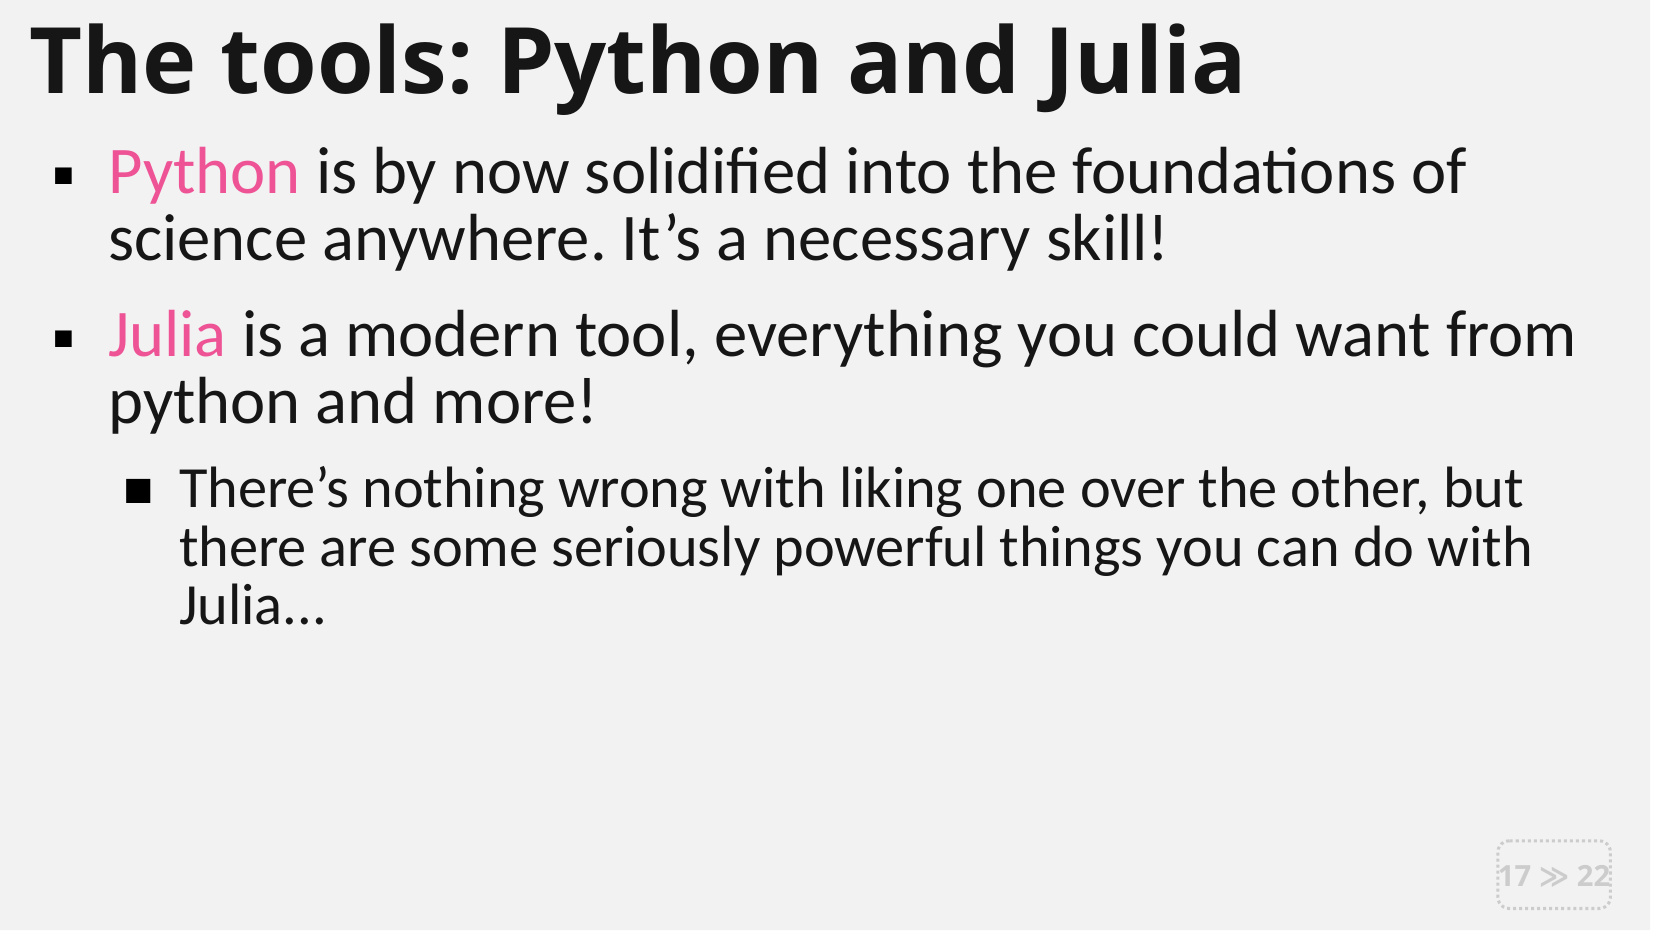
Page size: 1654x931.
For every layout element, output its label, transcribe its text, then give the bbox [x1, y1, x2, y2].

title The tools: Python and Julia [29, 0, 1613, 118]
list Python is by now solidified into the foundations of science anywhere. It’s a necessary skill! Julia is a modern tool, everything you could want from python and more! There’s nothing wrong with liking one over the other, but there are some seriously powerful things you can do with Julia... [37, 143, 1613, 826]
